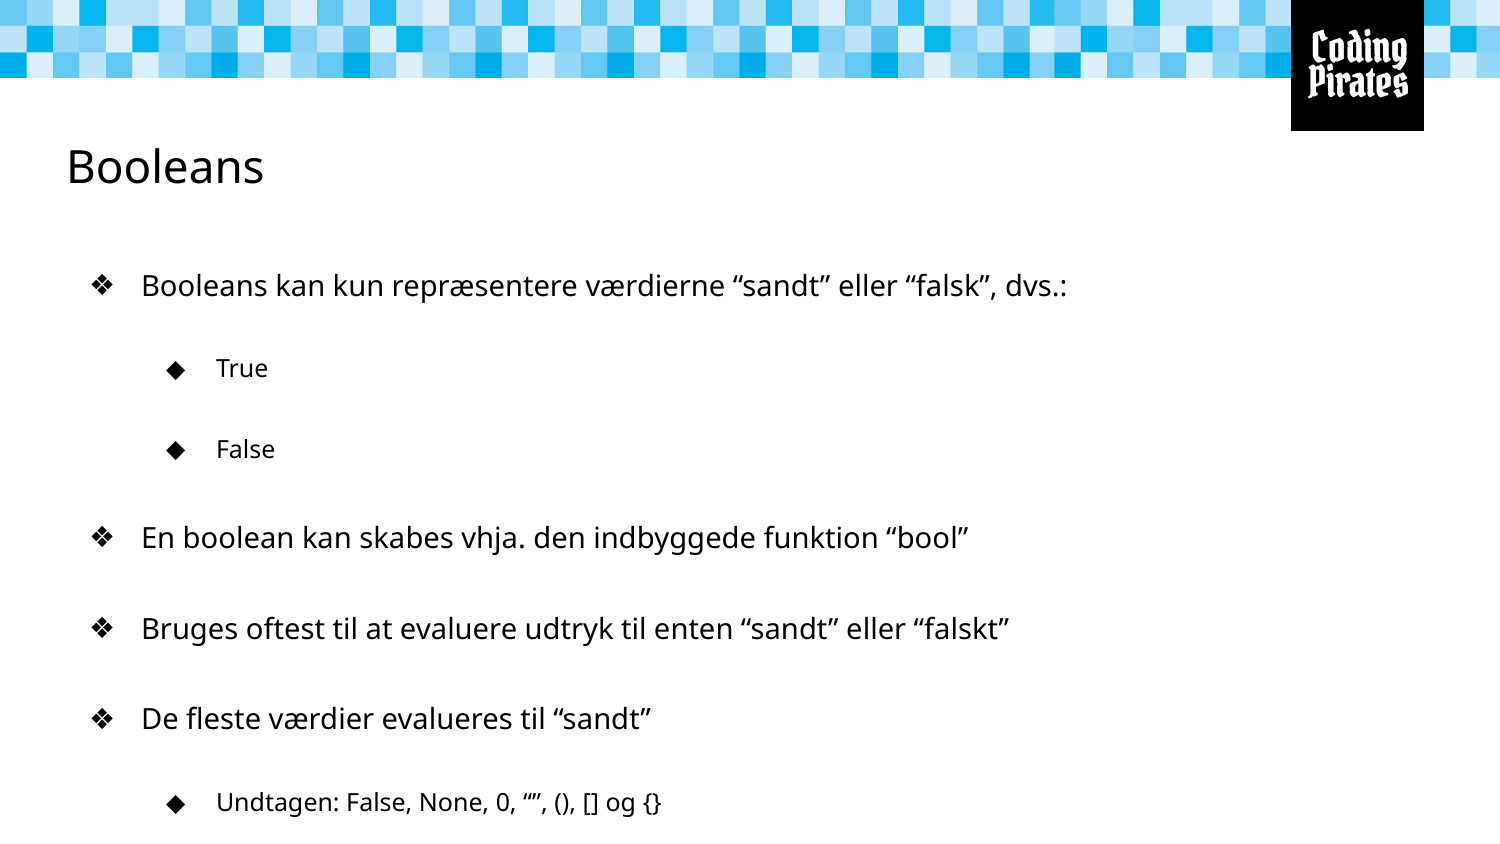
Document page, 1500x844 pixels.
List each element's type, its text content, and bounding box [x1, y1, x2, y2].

title Booleans [51, 123, 1223, 216]
picture [1291, 0, 1424, 131]
list Booleans kan kun repræsentere værdierne “sandt” eller “falsk”, dvs.: True False En boolean kan skabes vhja. den indbyggede funktion “bool” Bruges oftest til at evaluere udtryk til enten “sandt” eller “falskt” De fleste værdier evalueres til “sandt” Undtagen: False, None, 0, “”, (), [] og {} [51, 216, 1449, 821]
picture [0, 0, 1056, 78]
